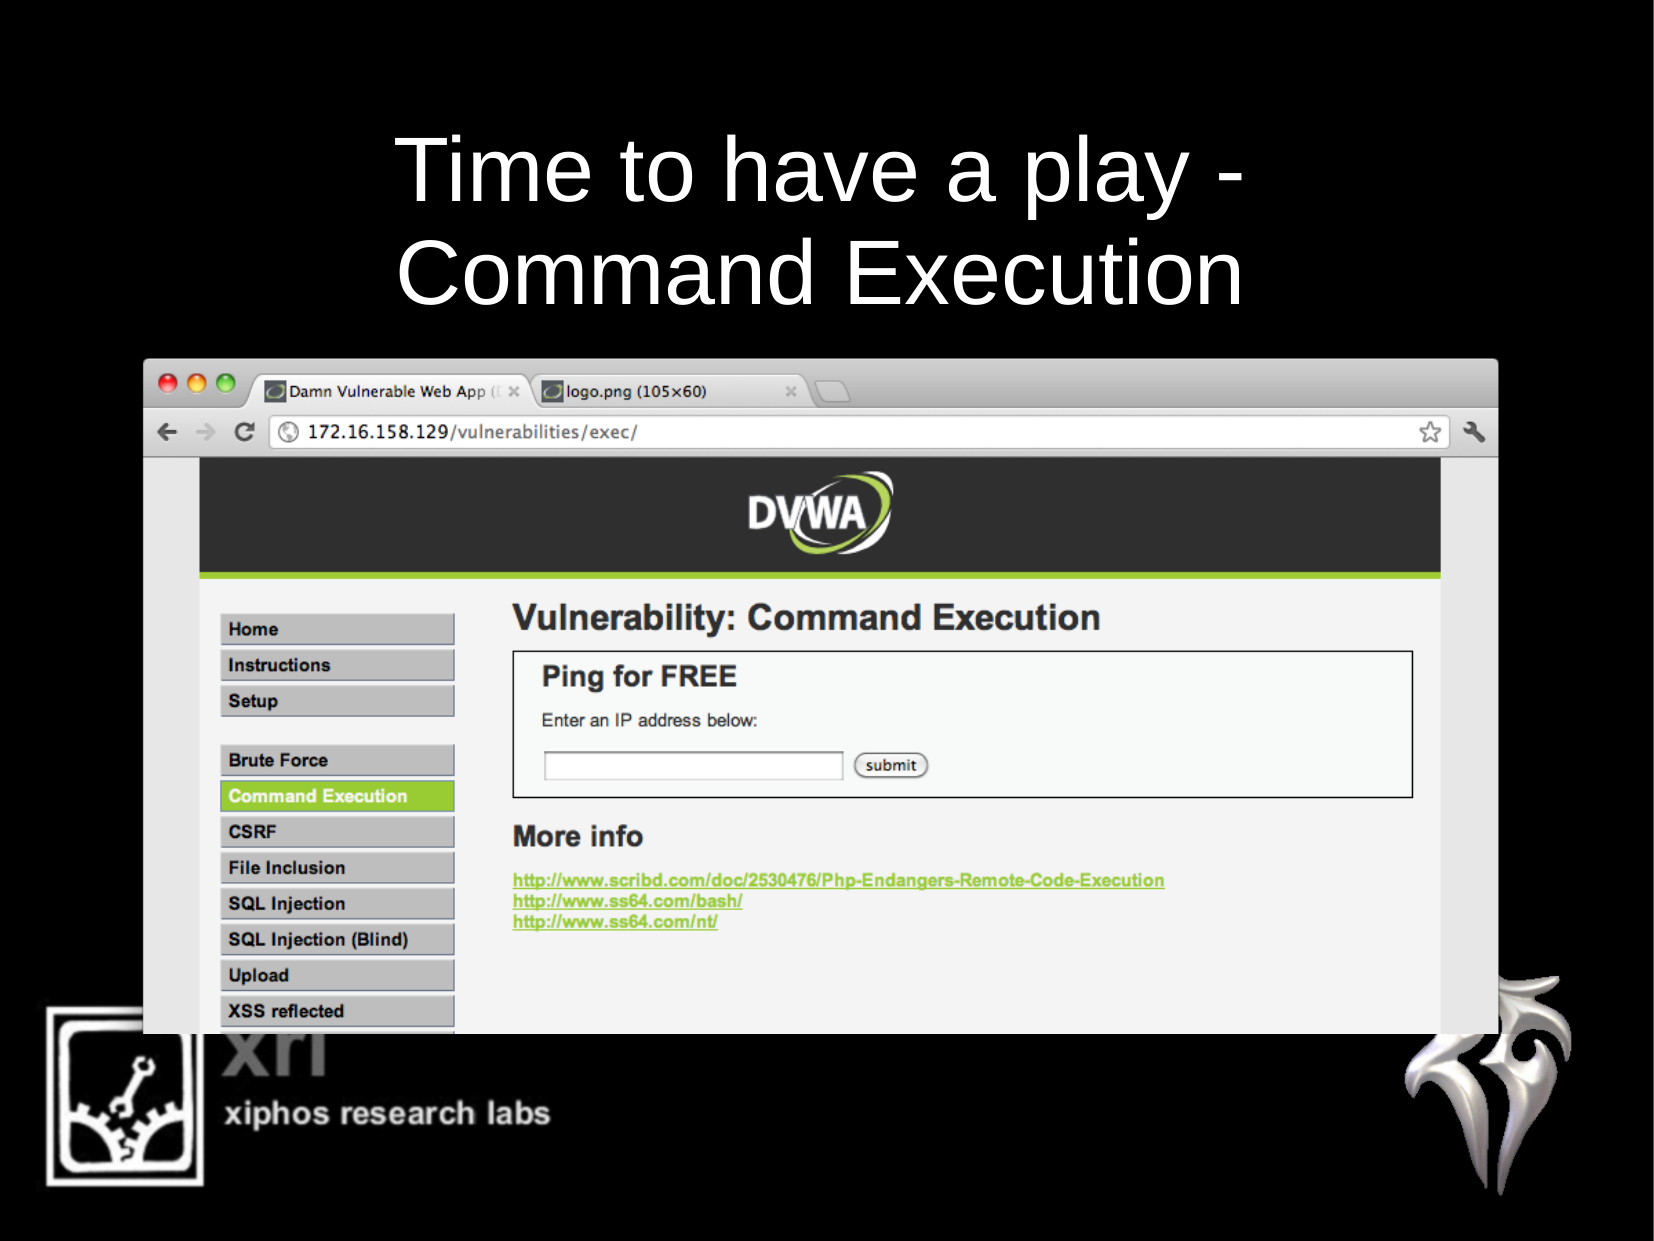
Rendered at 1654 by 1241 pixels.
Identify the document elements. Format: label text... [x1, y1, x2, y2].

title Time to have a play - Command Execution [135, 117, 1506, 324]
picture [0, 0, 1654, 1241]
